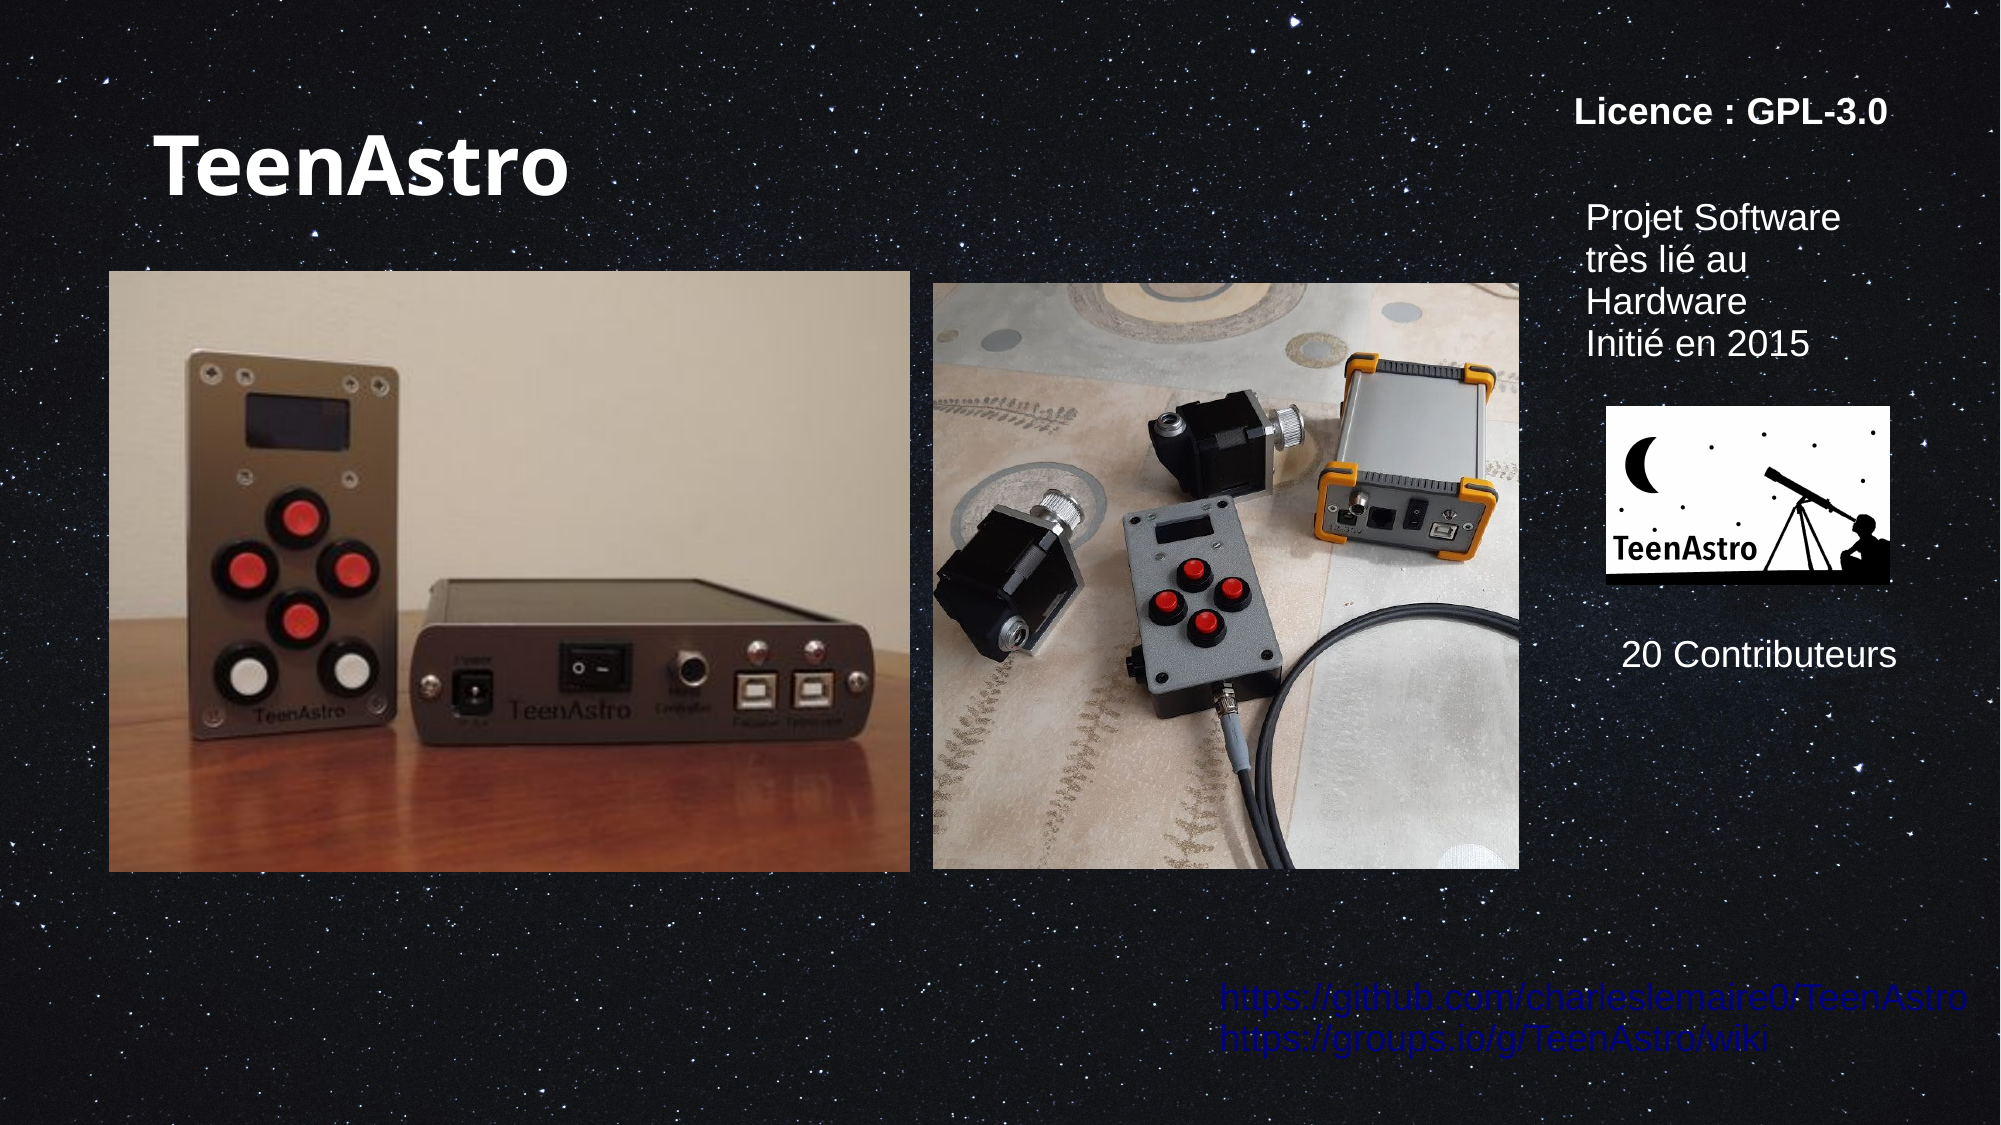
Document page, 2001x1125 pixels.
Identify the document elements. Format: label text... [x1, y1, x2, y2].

picture [0, 0, 2001, 1125]
text_box https://github.com/charleslemaire0/TeenAstro https://groups.io/g/TeenAstro/wiki [1204, 968, 1984, 1110]
text_box 20 Contributeurs [1606, 625, 1949, 697]
text_box Licence : GPL-3.0 [1559, 82, 1914, 142]
title TeenAstro [137, 59, 1583, 278]
text_box Projet Software très lié au Hardware Initié en 2015 [1570, 188, 1890, 372]
